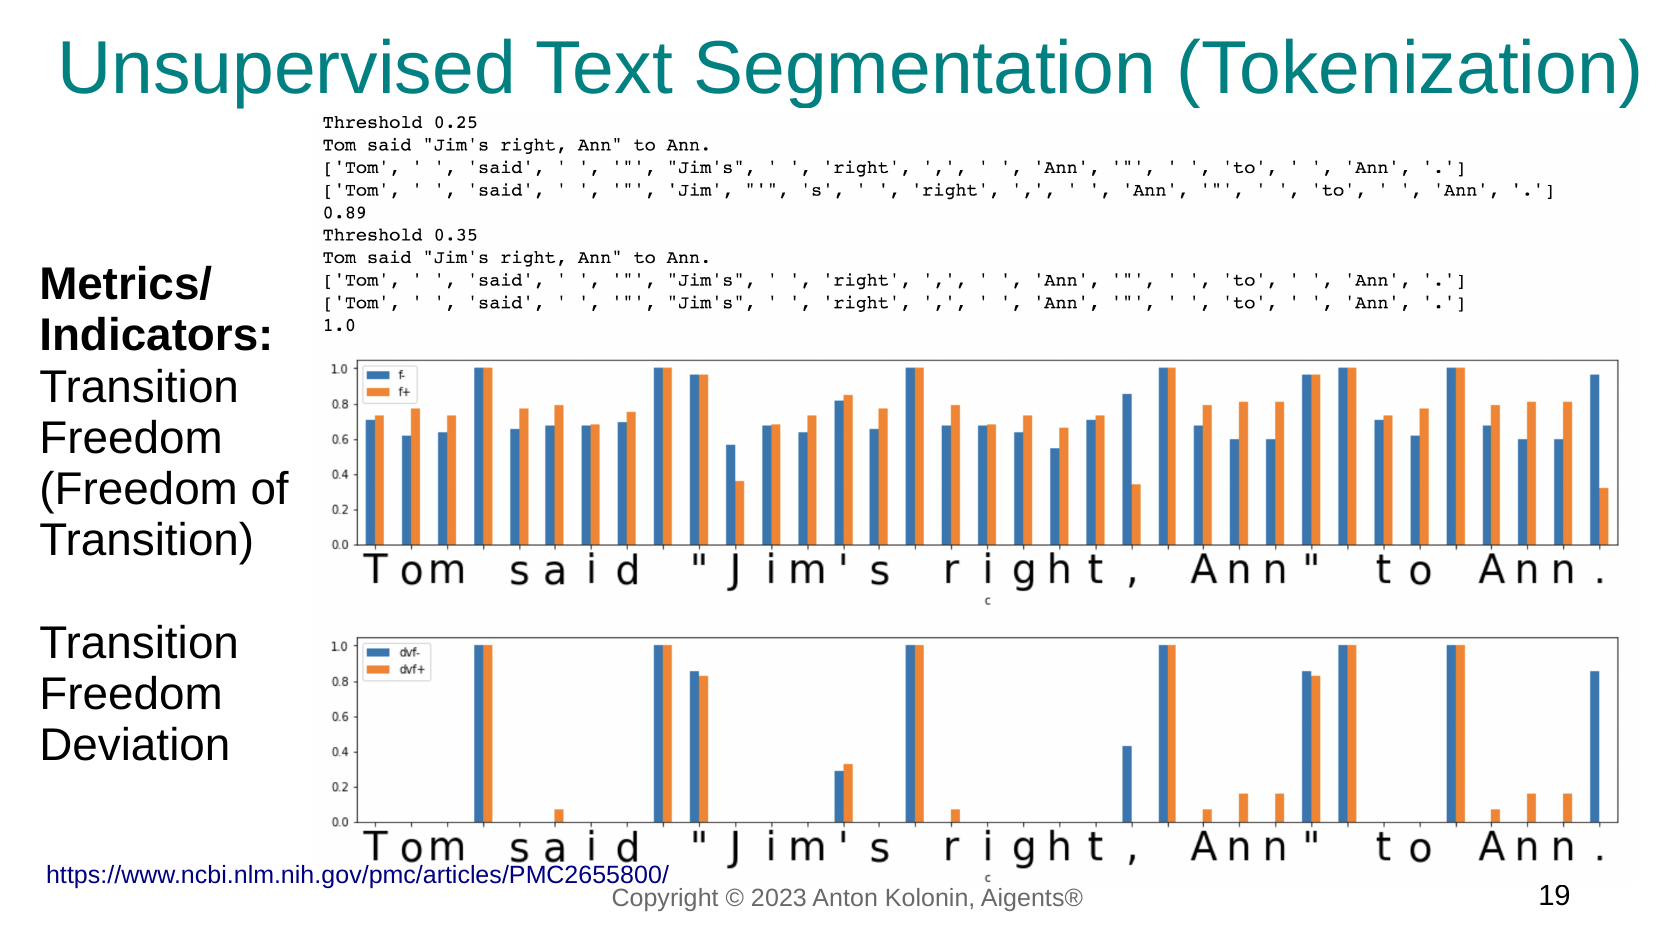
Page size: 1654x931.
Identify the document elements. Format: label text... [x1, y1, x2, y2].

picture [309, 108, 1637, 885]
text_box Metrics/ Indicators: Transition Freedom (Freedom of Transition) Transition Freedom Deviation [24, 250, 309, 881]
text_box https://www.ncbi.nlm.nih.gov/pmc/articles/PMC2655800/ [31, 853, 791, 901]
text_box Unsupervised Text Segmentation (Tokenization) [0, 0, 1653, 135]
